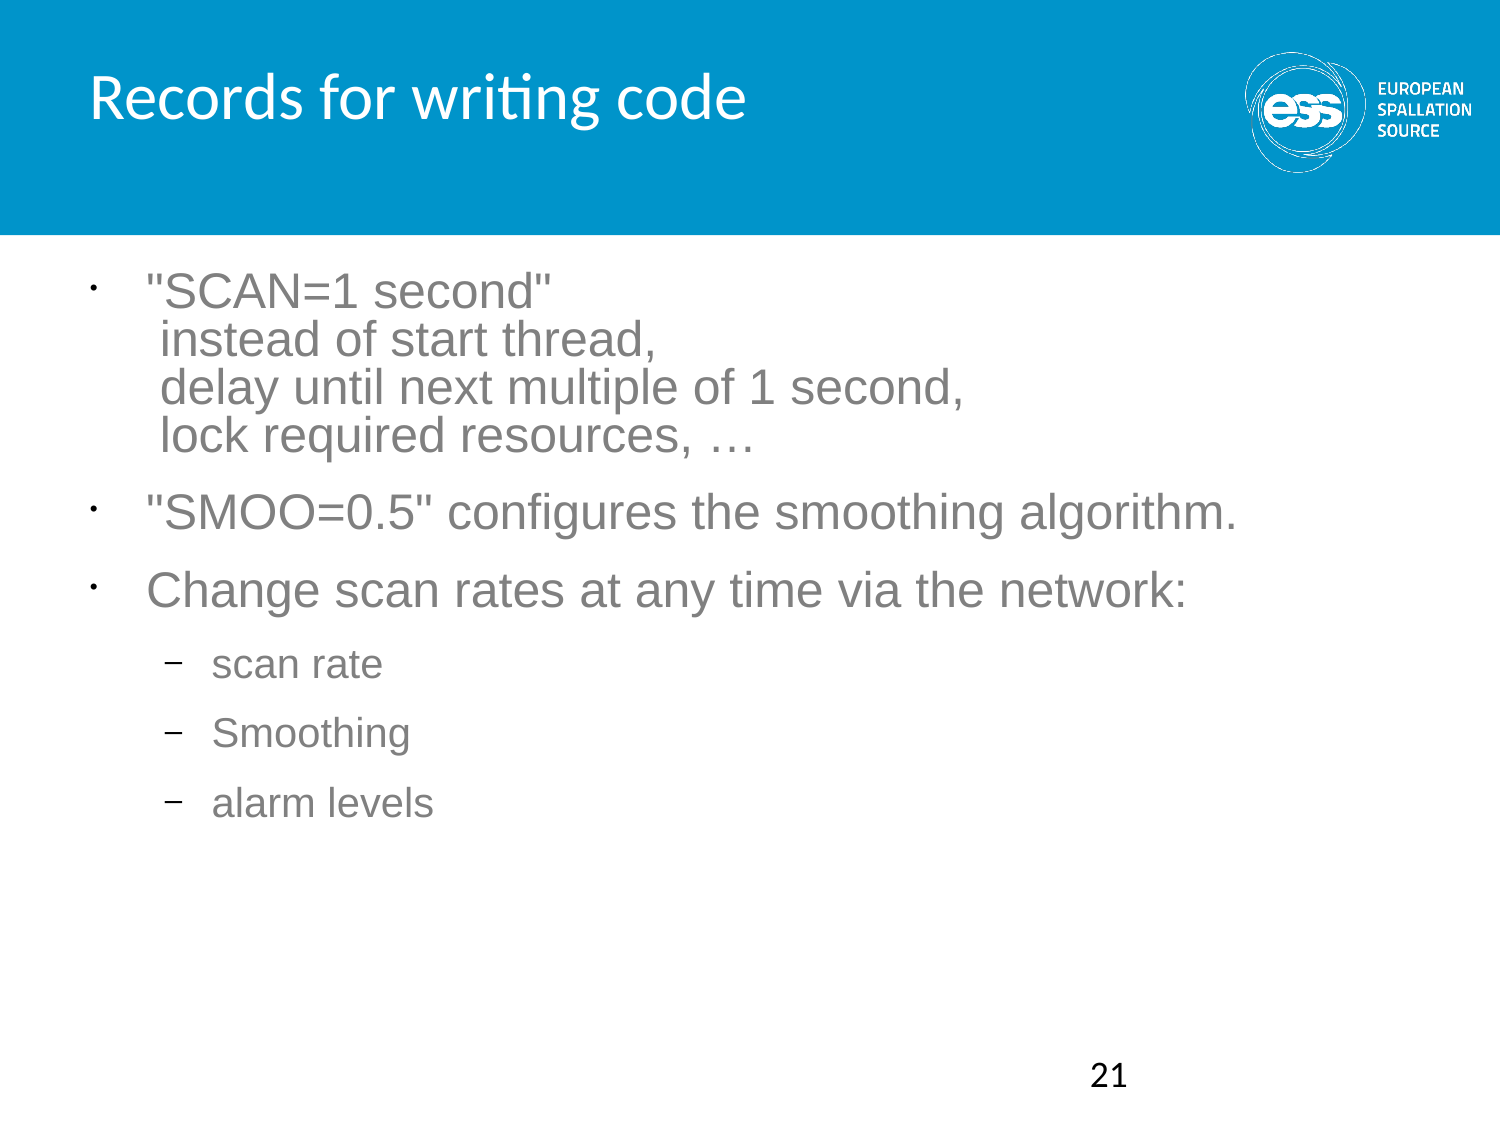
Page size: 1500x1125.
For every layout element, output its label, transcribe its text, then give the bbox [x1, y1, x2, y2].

slide_number <number> [1074, 1042, 1425, 1103]
picture [1389, 104, 1393, 115]
picture [1443, 86, 1450, 93]
picture [1432, 125, 1438, 136]
list "SCAN=1 second" instead of start thread, delay until next multiple of 1 second, lock required resources, … "SMOO=0.5" configures the smoothing algorithm. Change scan rates at any time via the network: scan rate Smoothing alarm levels [75, 262, 1425, 1005]
picture [1423, 83, 1430, 94]
picture [1418, 104, 1423, 115]
picture [1436, 104, 1444, 115]
picture [1379, 83, 1385, 94]
picture [1400, 83, 1407, 94]
picture [1409, 104, 1415, 115]
title Records for writing code [75, 45, 1247, 233]
picture [1422, 125, 1428, 134]
picture [1398, 109, 1406, 115]
picture [1454, 83, 1458, 94]
picture [1264, 94, 1342, 127]
